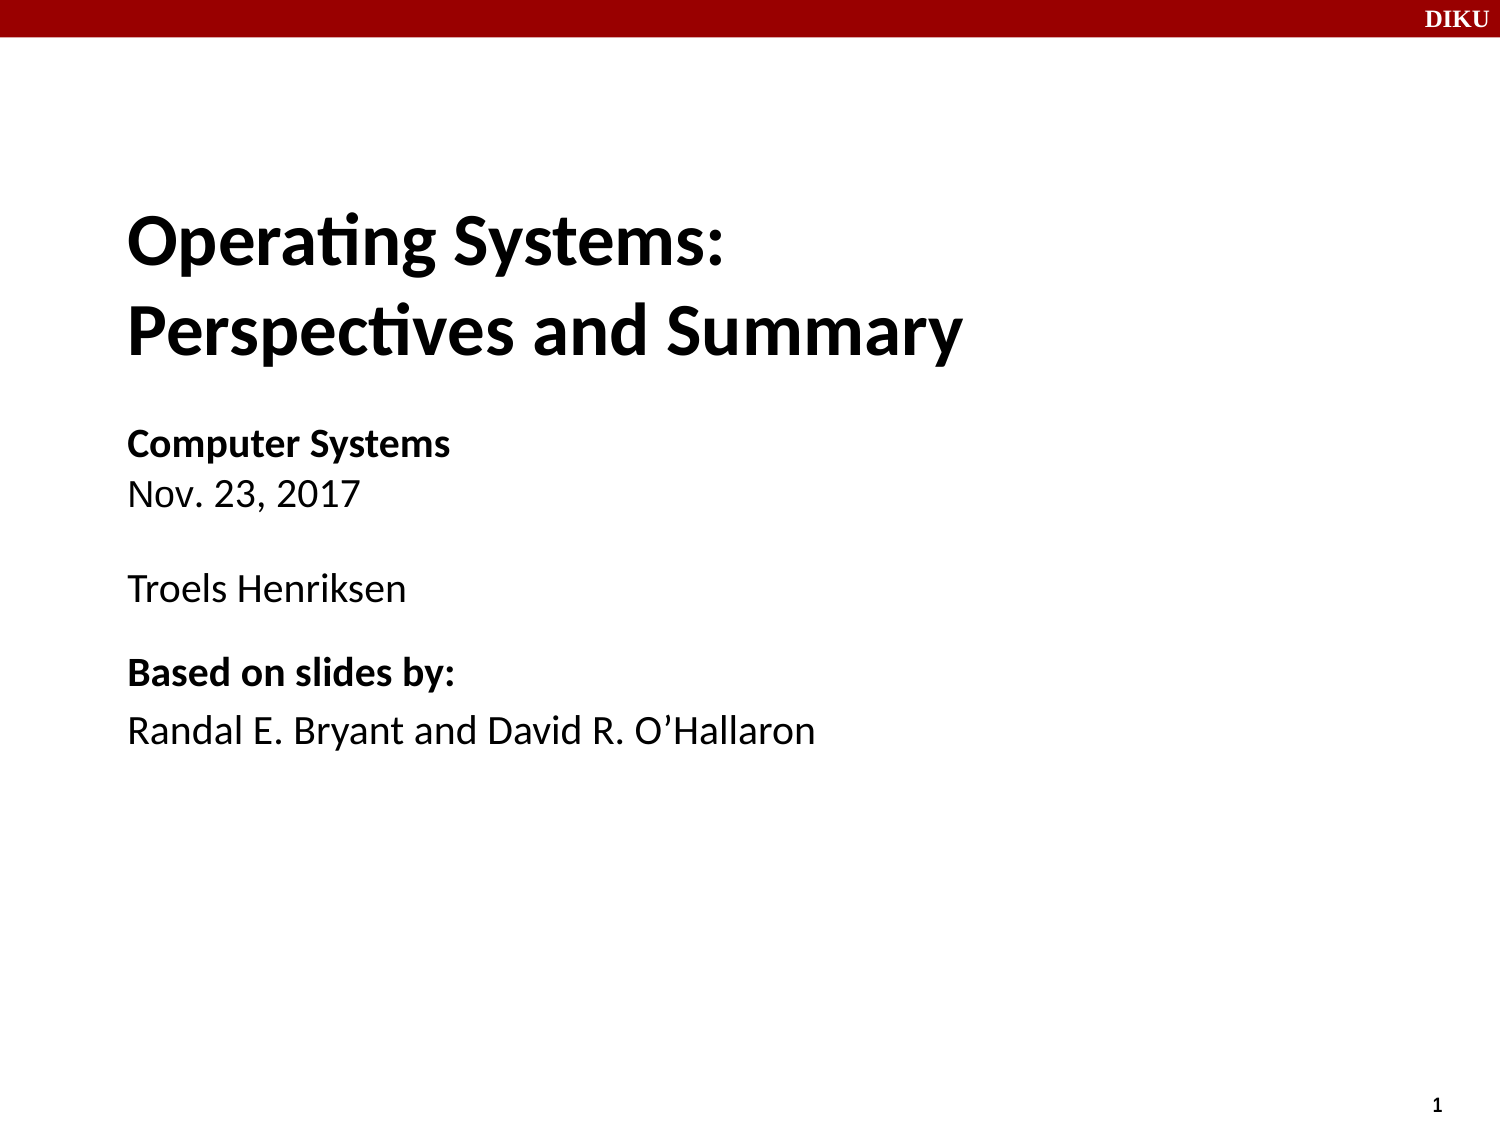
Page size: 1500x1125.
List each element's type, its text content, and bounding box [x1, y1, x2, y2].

text_box Based on slides by: Randal E. Bryant and David R. O’Hallaron [112, 637, 1373, 925]
text_box Operating Systems: Perspectives and Summary Computer Systems Nov. 23, 2017 Troels Henriksen [112, 280, 1388, 522]
